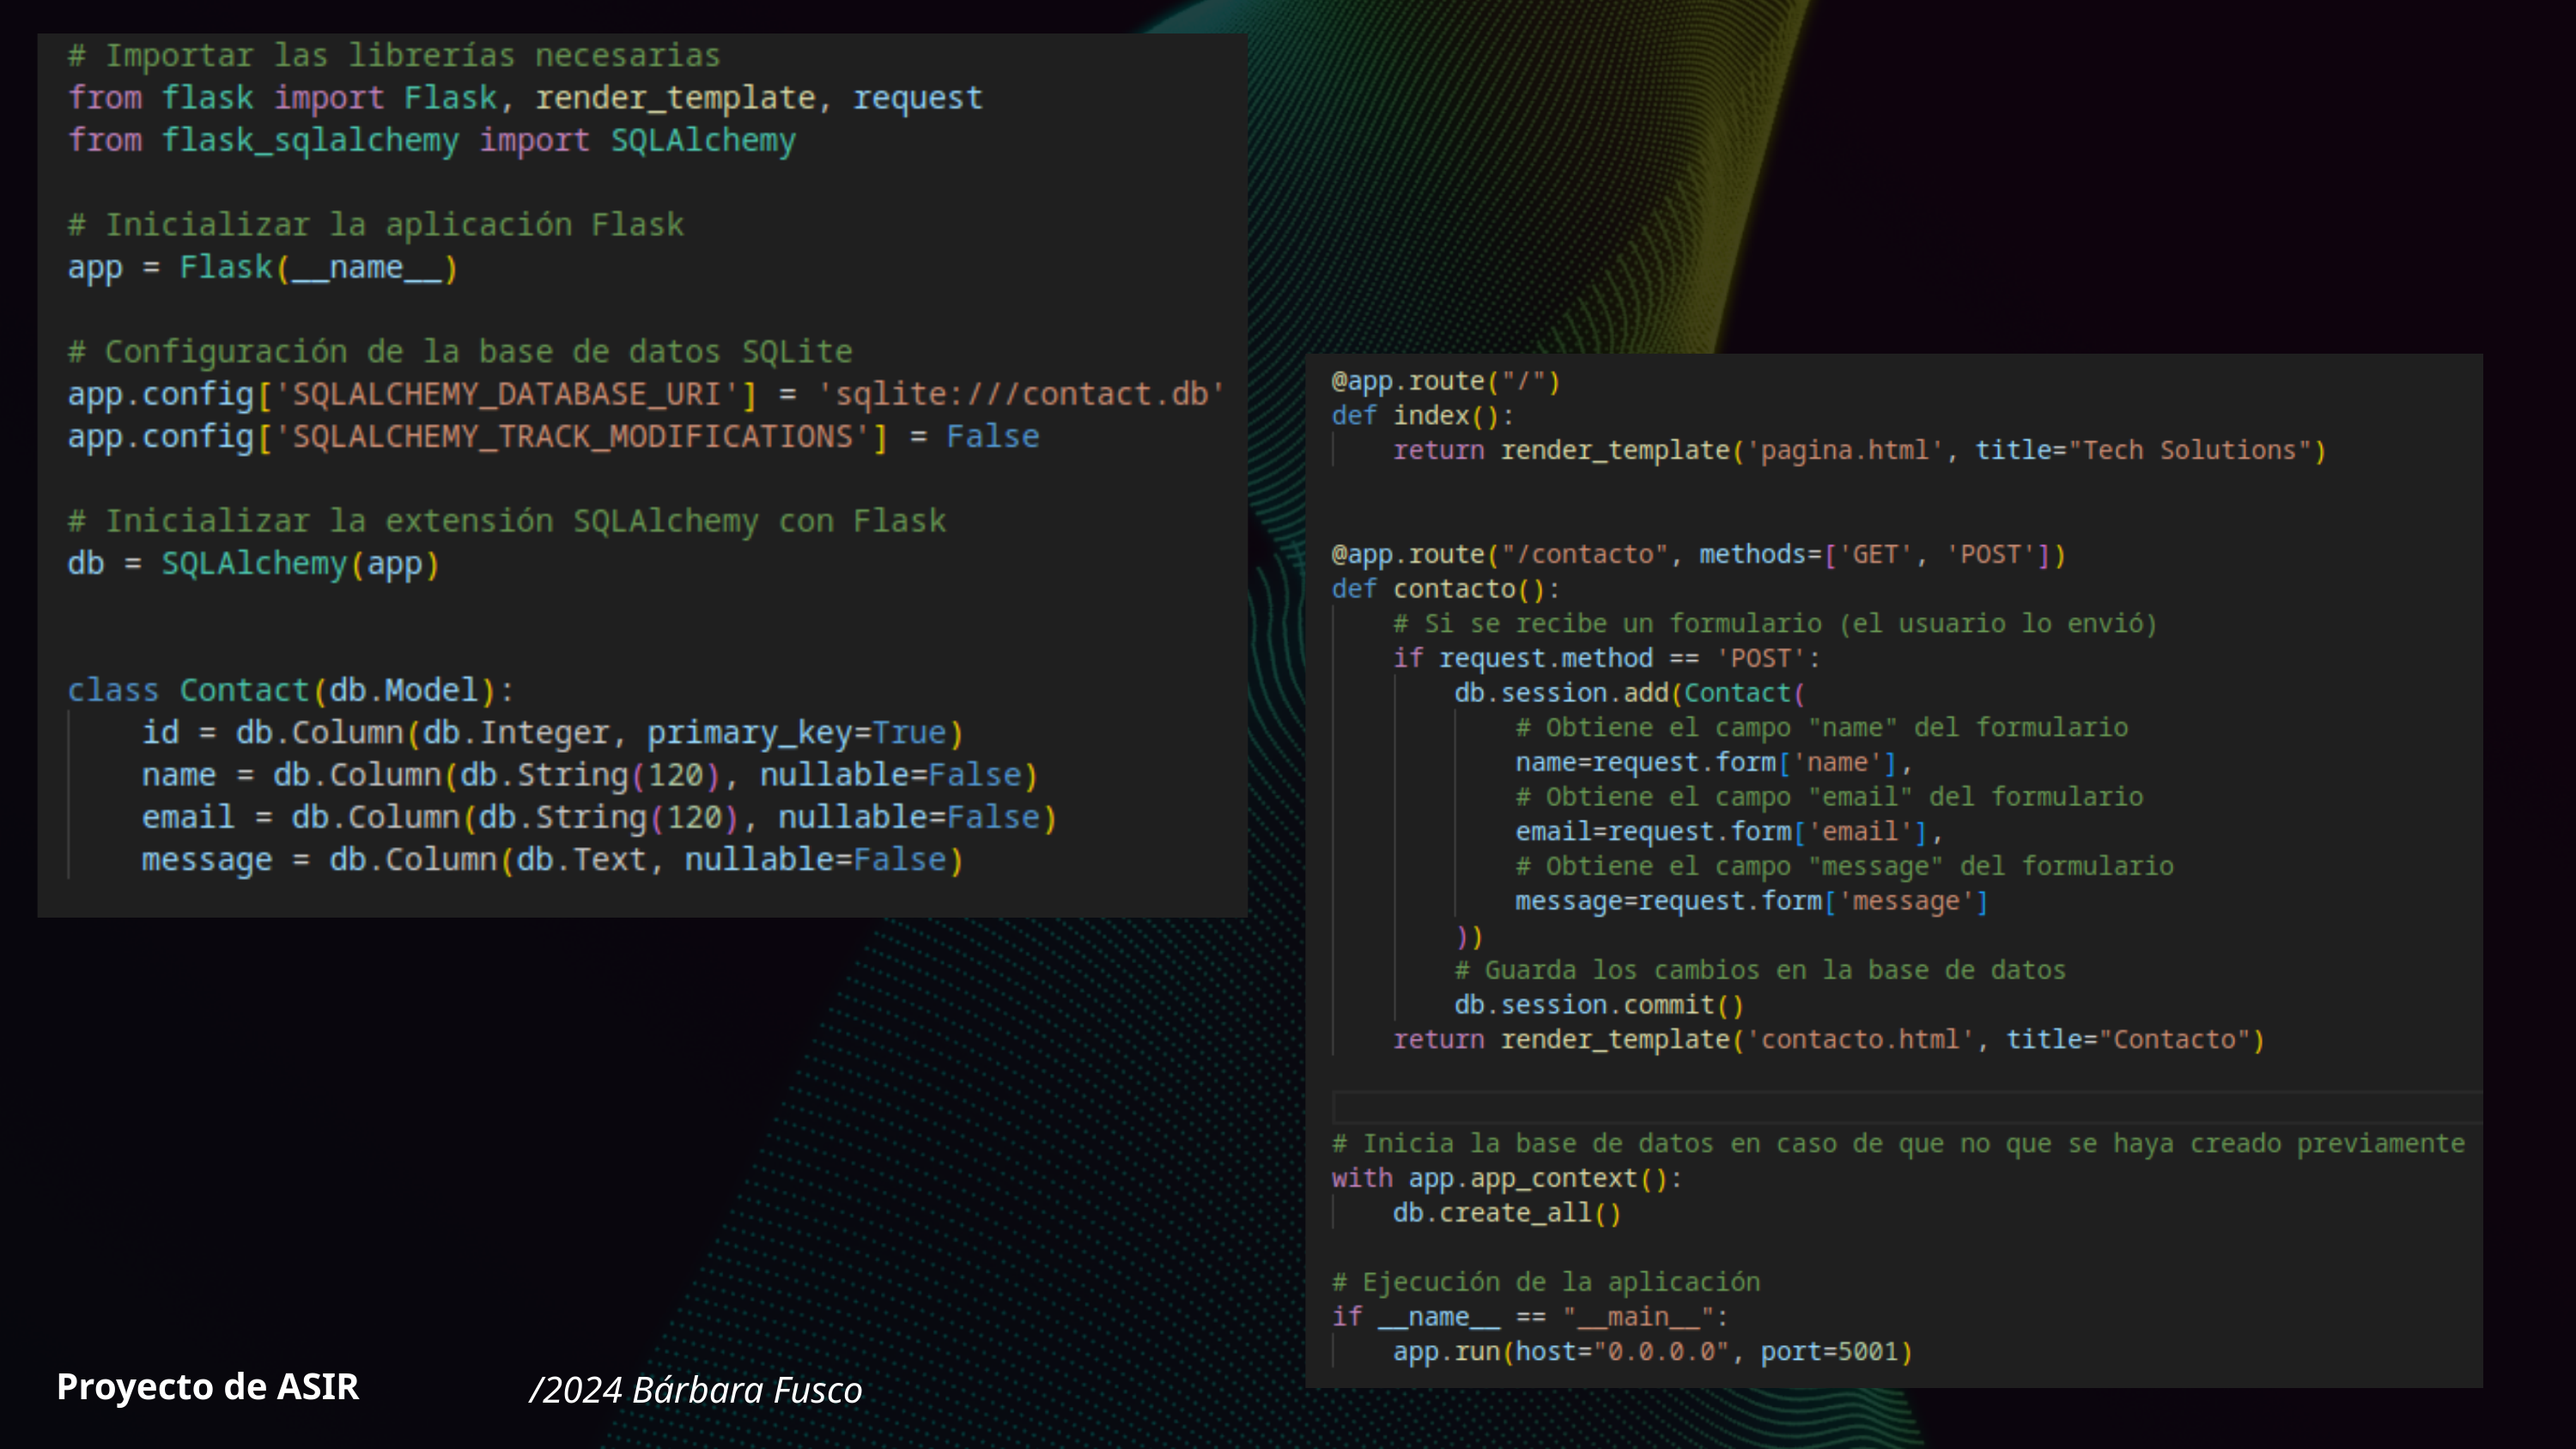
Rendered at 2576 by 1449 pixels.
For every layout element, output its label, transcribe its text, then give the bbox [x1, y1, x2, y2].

text_box Proyecto de ASIR [55, 1367, 624, 1408]
text_box /2024 Bárbara Fusco [530, 1370, 1098, 1410]
text_box [0, 0, 2576, 1449]
